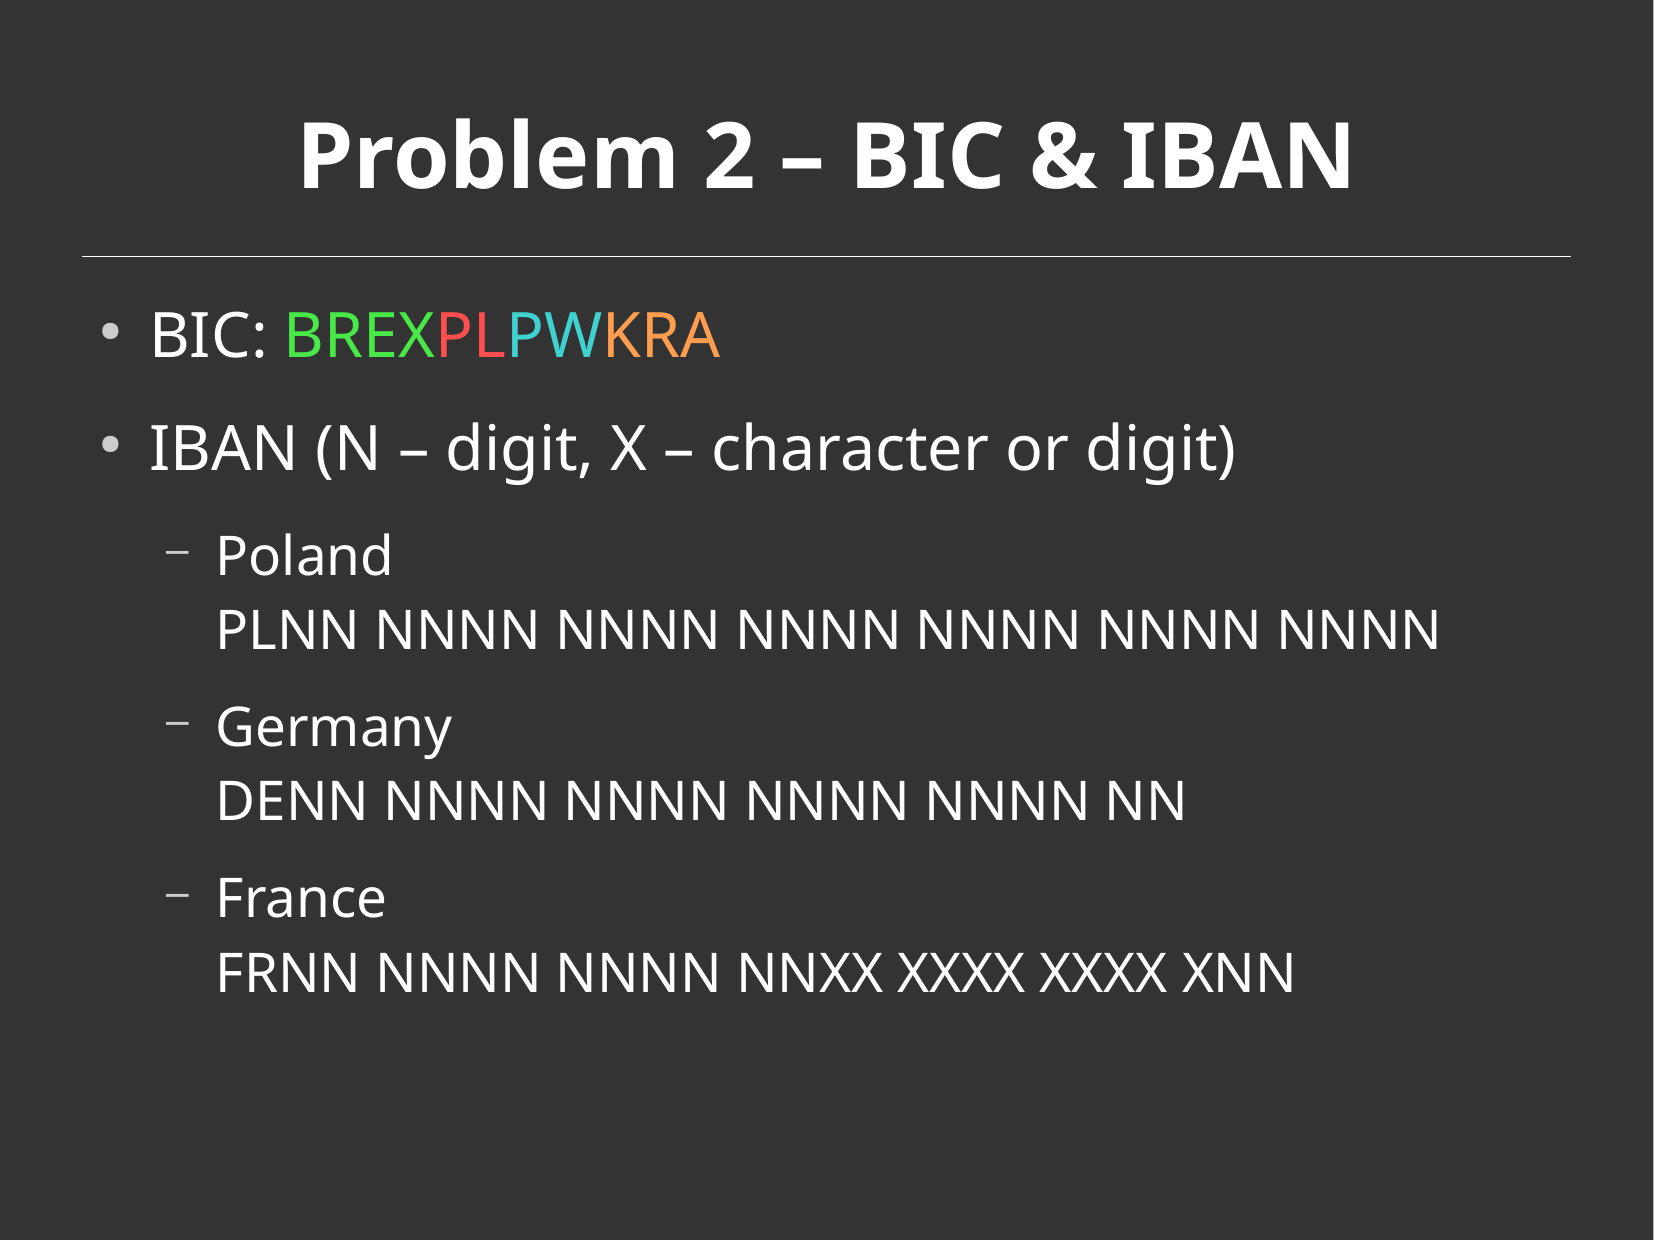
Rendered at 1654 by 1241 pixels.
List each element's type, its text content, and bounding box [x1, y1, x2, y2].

list BIC: BREXPLPWKRA IBAN (N – digit, X – character or digit) Poland PLNN NNNN NNNN NNNN NNNN NNNN NNNN Germany DENN NNNN NNNN NNNN NNNN NN France FRNN NNNN NNNN NNXX XXXX XXXX XNN [82, 290, 1571, 1010]
title Problem 2 – BIC & IBAN [82, 49, 1571, 257]
